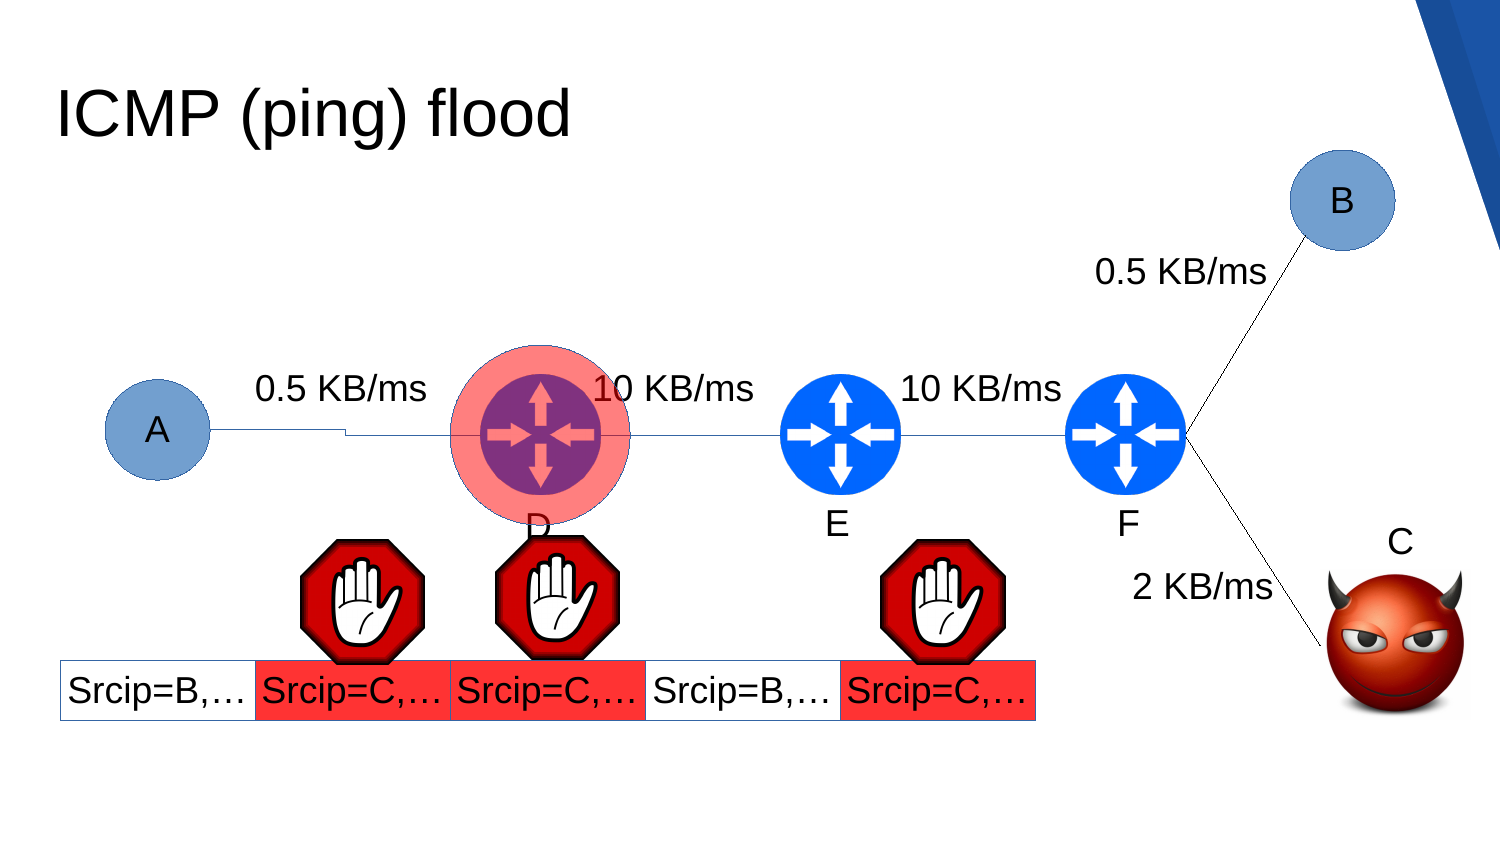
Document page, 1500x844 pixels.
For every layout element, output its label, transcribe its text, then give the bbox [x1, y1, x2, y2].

text_box 0.5 KB/ms [240, 360, 443, 417]
text_box Srcip=C,… [840, 660, 1036, 721]
text_box 10 KB/ms [885, 360, 1088, 417]
text_box B [1290, 150, 1396, 251]
text_box Srcip=C,… [255, 660, 450, 721]
text_box Srcip=B,… [645, 660, 840, 721]
text_box A [105, 379, 211, 481]
text_box 0.5 KB/ms [1080, 243, 1283, 301]
text_box Srcip=B,… [60, 660, 255, 721]
text_box 10 KB/ms [592, 360, 781, 417]
picture [1320, 569, 1471, 721]
text_box [450, 345, 631, 526]
text_box D [510, 521, 563, 535]
title ICMP (ping) flood [40, 97, 829, 166]
text_box 2 KB/ms [1117, 558, 1321, 616]
text_box F [1102, 495, 1156, 552]
text_box E [810, 495, 863, 552]
picture [300, 539, 425, 665]
picture [880, 539, 1006, 665]
text_box Srcip=C,… [450, 660, 645, 721]
picture [495, 535, 620, 661]
text_box C [1372, 513, 1426, 571]
picture [1065, 374, 1186, 496]
picture [780, 374, 901, 496]
